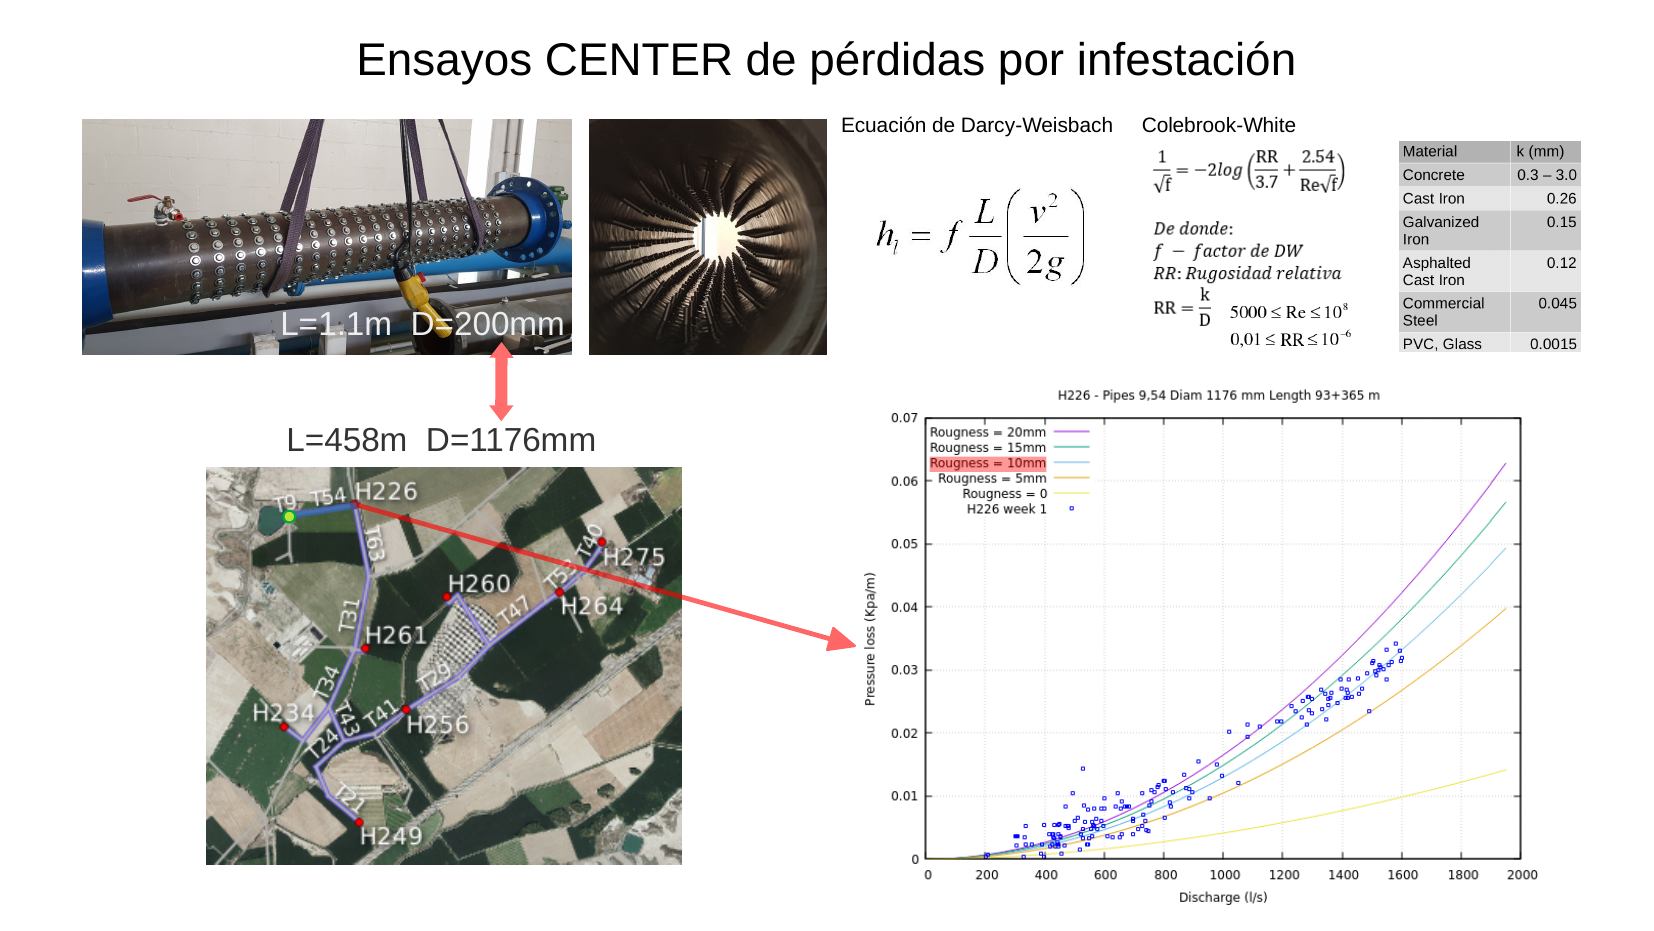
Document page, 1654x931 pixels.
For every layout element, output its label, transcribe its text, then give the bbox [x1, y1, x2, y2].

text_box Ecuación de Darcy-Weisbach Colebrook-White [826, 106, 1430, 168]
picture [874, 183, 1089, 290]
picture [366, 504, 682, 594]
text_box [929, 456, 1047, 472]
picture [856, 371, 1542, 908]
text_box L=458m D=1176mm [271, 414, 686, 504]
picture [206, 467, 682, 865]
title Ensayos CENTER de pérdidas por infestación [82, 19, 1571, 101]
picture [589, 119, 827, 355]
text_box [283, 510, 296, 523]
picture [1141, 168, 1353, 349]
picture [1399, 141, 1581, 352]
text_box [489, 341, 514, 422]
picture [82, 119, 572, 355]
text_box L=1.1m D=200mm [265, 297, 585, 387]
